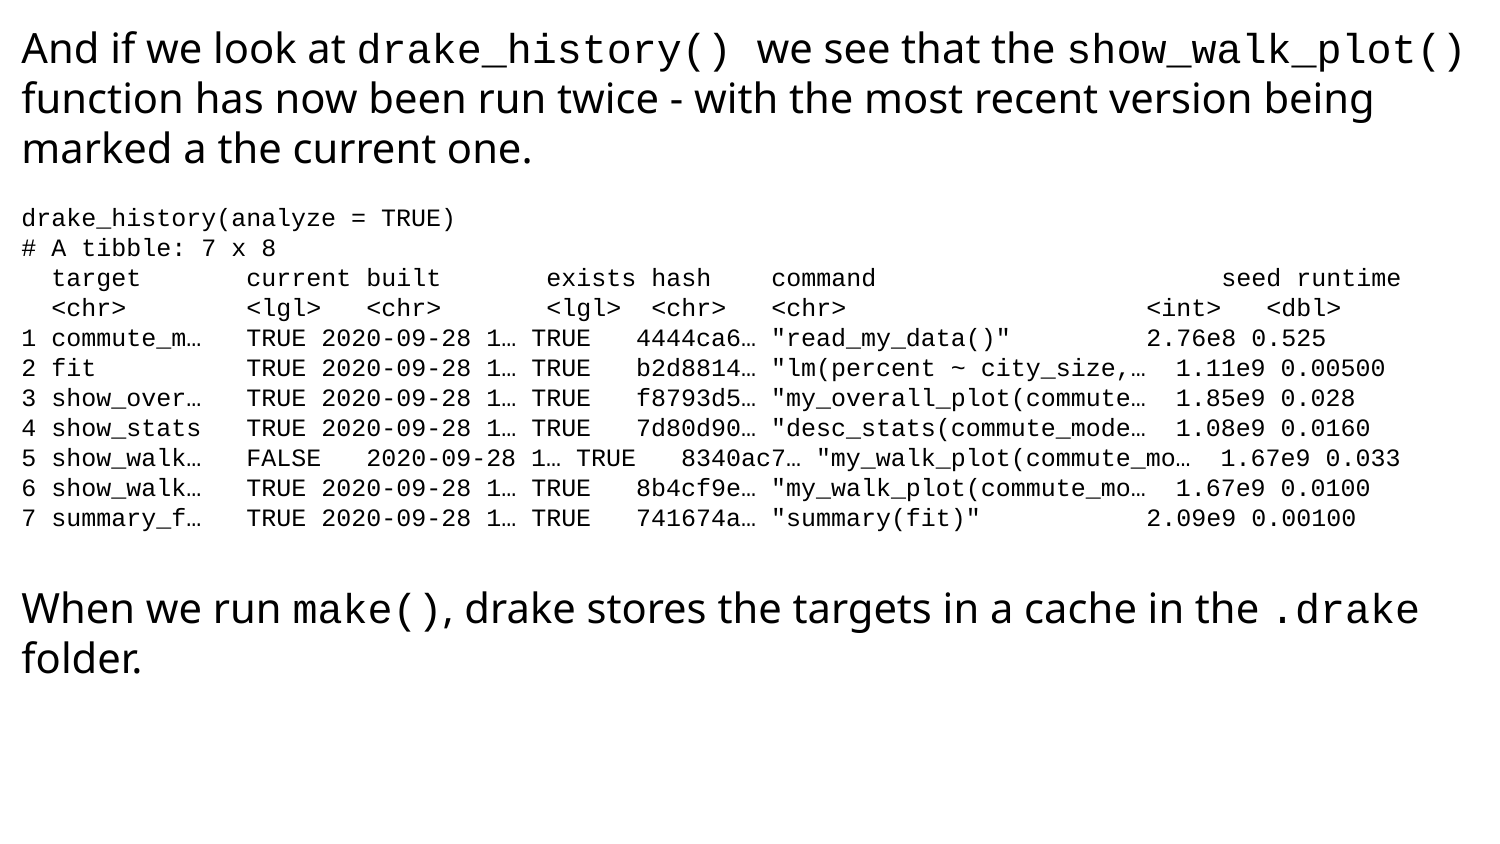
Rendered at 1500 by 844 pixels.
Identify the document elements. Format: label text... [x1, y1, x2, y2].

text_box And if we look at drake_history() we see that the show_walk_plot() function has now been run twice - with the most recent version being marked a the current one. drake_history(analyze = TRUE) # A tibble: 7 x 8 target current built exists hash command seed runtime <chr> <lgl> <chr> <lgl> <chr> <chr> <int> <dbl> 1 commute_m… TRUE 2020-09-28 1… TRUE 4444ca6… "read_my_data()" 2.76e8 0.525 2 fit TRUE 2020-09-28 1… TRUE b2d8814… "lm(percent ~ city_size,… 1.11e9 0.00500 3 show_over… TRUE 2020-09-28 1… TRUE f8793d5… "my_overall_plot(commute… 1.85e9 0.028 4 show_stats TRUE 2020-09-28 1… TRUE 7d80d90… "desc_stats(commute_mode… 1.08e9 0.0160 5 show_walk… FALSE 2020-09-28 1… TRUE 8340ac7… "my_walk_plot(commute_mo… 1.67e9 0.033 6 show_walk… TRUE 2020-09-28 1… TRUE 8b4cf9e… "my_walk_plot(commute_mo… 1.67e9 0.0100 7 summary_f… TRUE 2020-09-28 1… TRUE 741674a… "summary(fit)" 2.09e9 0.00100 When we run make(), drake stores the targets in a cache in the .drake folder. [6, 6, 1483, 826]
